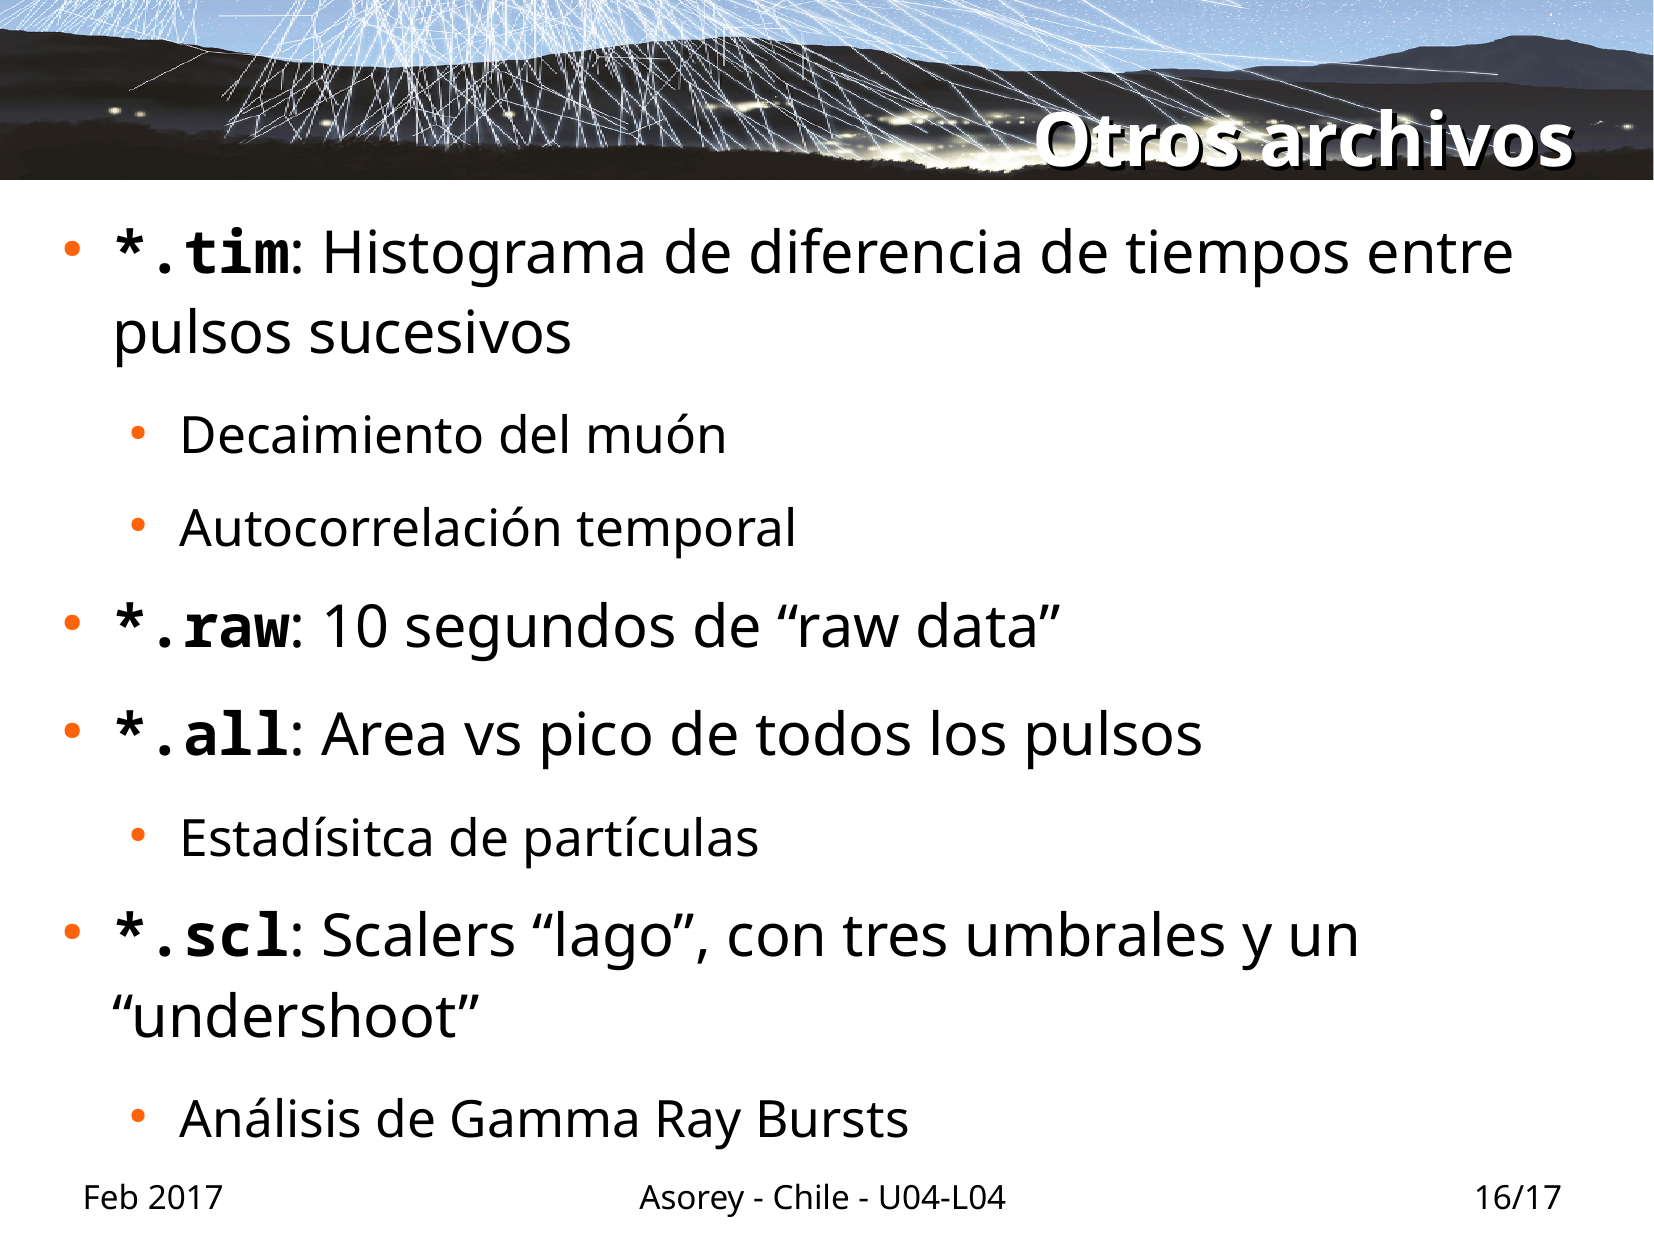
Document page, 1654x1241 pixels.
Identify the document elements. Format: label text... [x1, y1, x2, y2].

picture [0, 0, 1654, 180]
list *.tim: Histograma de diferencia de tiempos entre pulsos sucesivos Decaimiento del muón Autocorrelación temporal *.raw: 10 segundos de “raw data” *.all: Area vs pico de todos los pulsos Estadísitca de partículas *.scl: Scalers “lago”, con tres umbrales y un “undershoot” Análisis de Gamma Ray Bursts [45, 210, 1606, 1156]
title Otros archivos [86, 49, 1576, 210]
